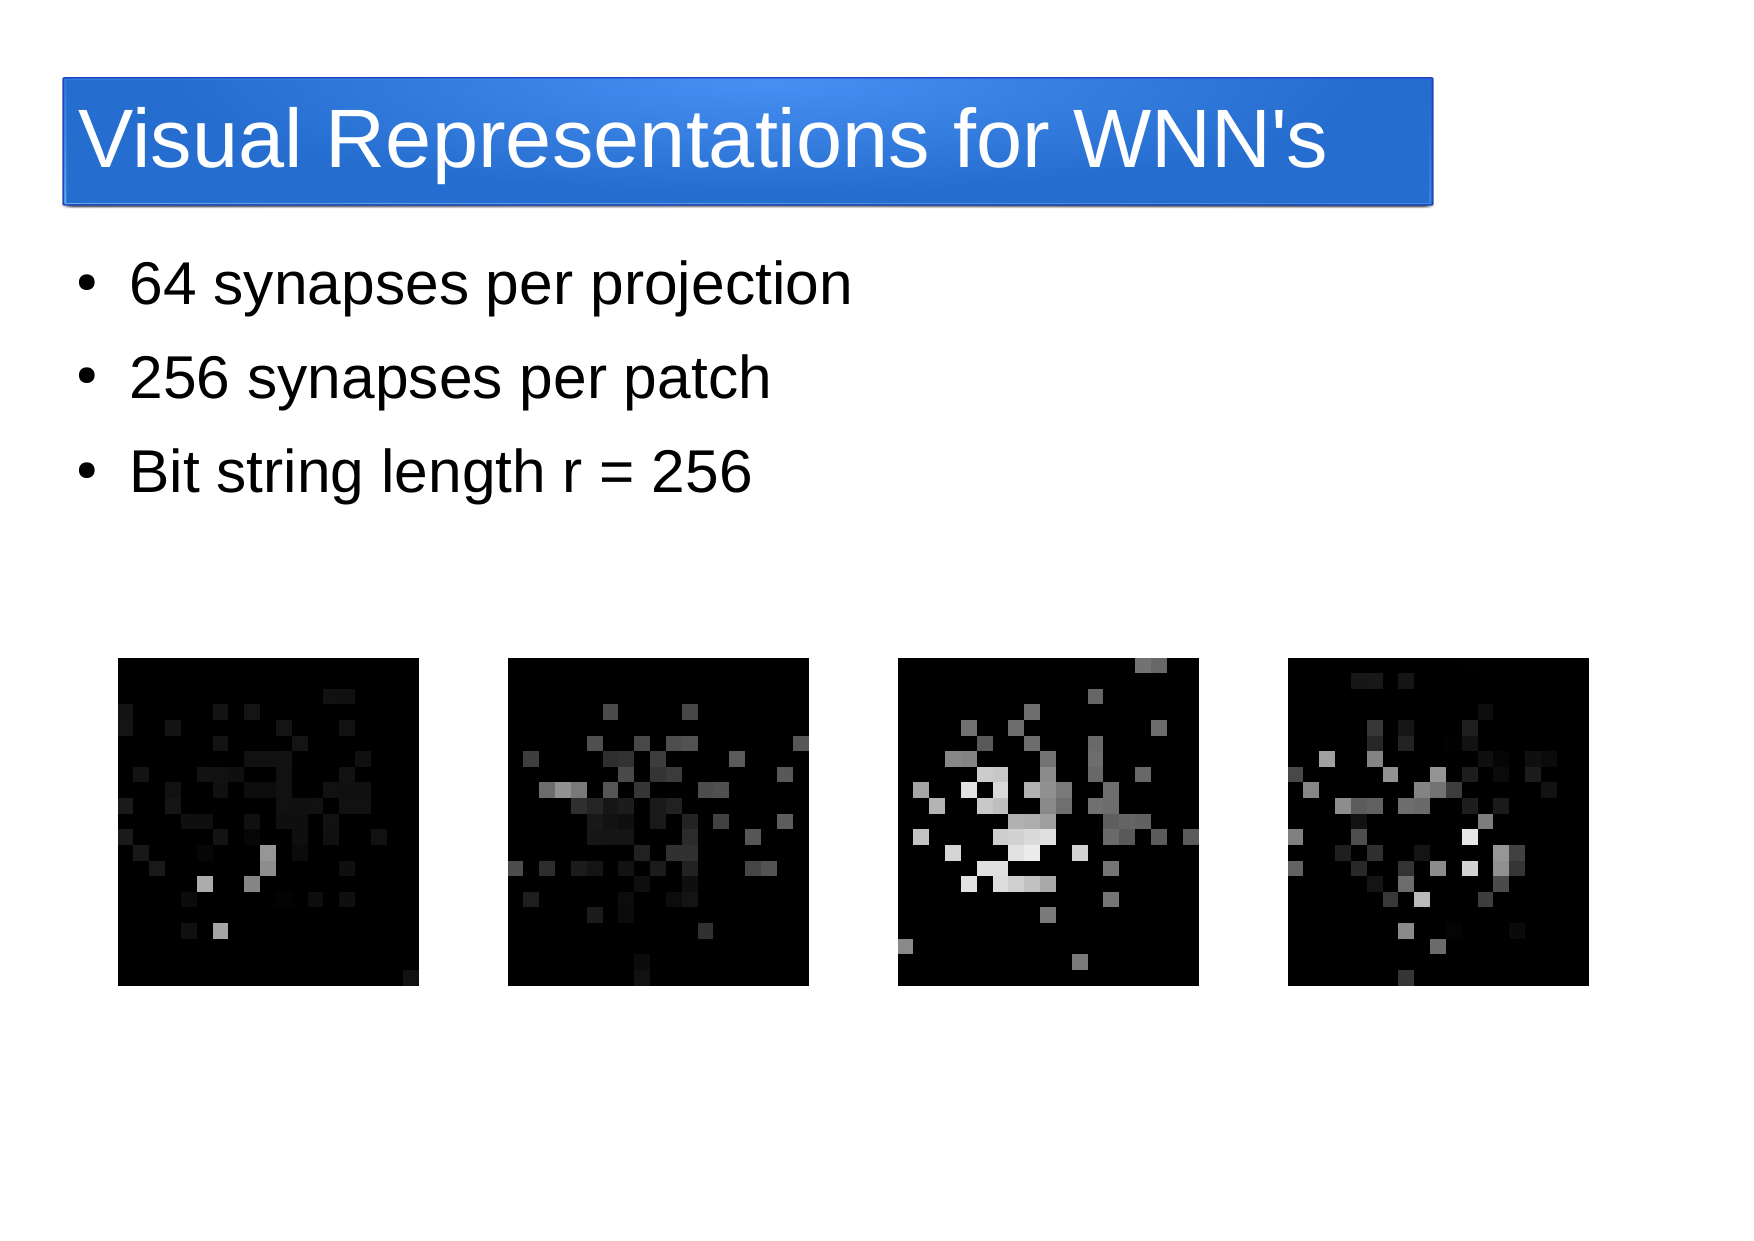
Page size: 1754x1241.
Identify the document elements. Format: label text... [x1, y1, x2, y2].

picture [1288, 658, 1589, 986]
picture [118, 658, 419, 986]
list 64 synapses per projection 256 synapses per patch Bit string length r = 256 [58, 249, 1696, 508]
picture [58, 77, 1439, 209]
picture [508, 658, 809, 986]
picture [898, 658, 1199, 986]
title Visual Representations for WNN's [78, 80, 1429, 198]
